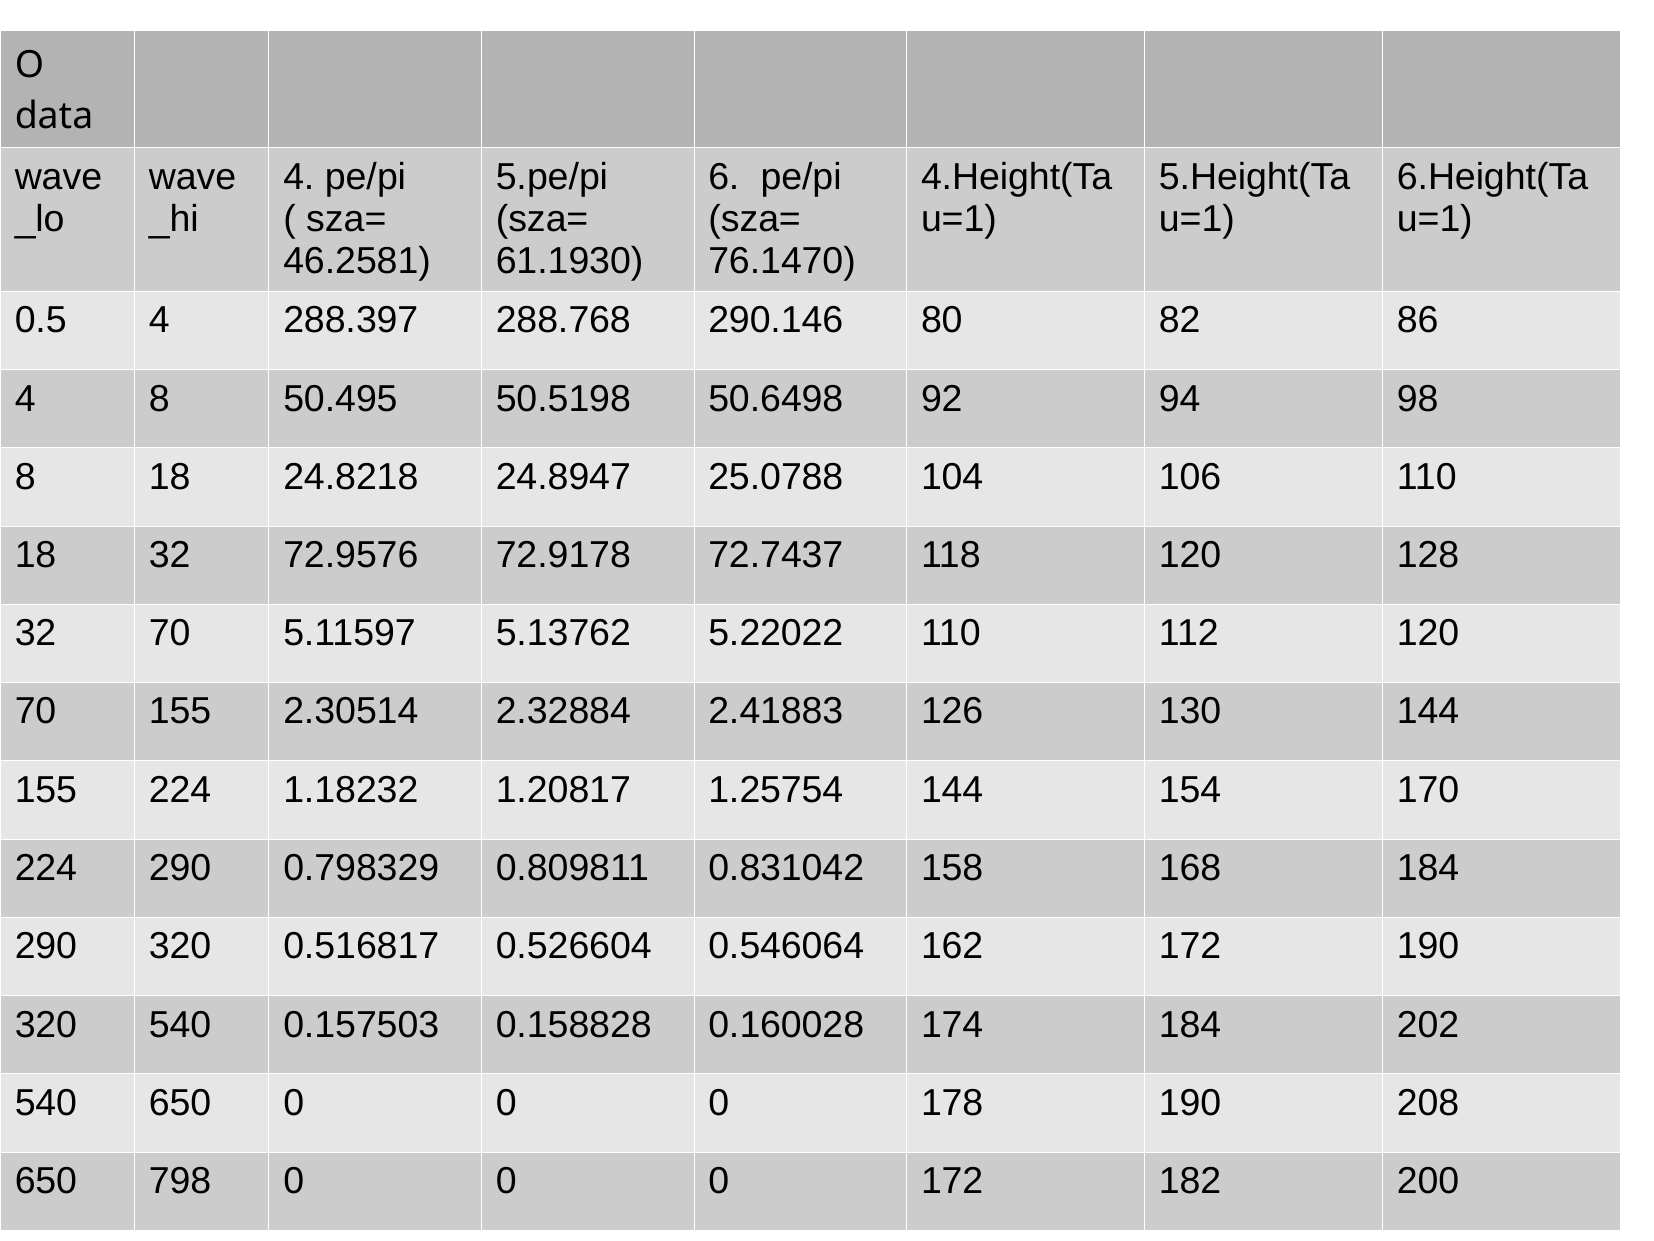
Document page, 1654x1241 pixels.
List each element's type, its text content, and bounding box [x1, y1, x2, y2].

table_cell 224 [135, 761, 268, 839]
table_cell 72.7437 [695, 527, 906, 604]
table_cell 126 [907, 683, 1144, 760]
table_cell 104 [907, 448, 1144, 526]
table_cell 6.Height(Tau=1) [1383, 148, 1620, 291]
table_cell 170 [1383, 761, 1620, 839]
table_cell 224 [1, 840, 134, 917]
table_cell 6. pe/pi (sza= 76.1470) [695, 148, 906, 291]
table_cell 94 [1145, 370, 1382, 447]
table_cell 0.157503 [269, 996, 481, 1073]
table_cell 154 [1145, 761, 1382, 839]
table_header [135, 31, 268, 147]
table_cell 0 [482, 1153, 694, 1230]
table_cell 1.25754 [695, 761, 906, 839]
table_cell 182 [1145, 1153, 1382, 1230]
table_cell 184 [1383, 840, 1620, 917]
table_cell 208 [1383, 1074, 1620, 1152]
table_cell 1.18232 [269, 761, 481, 839]
table_cell 0.546064 [695, 918, 906, 995]
table_cell 540 [135, 996, 268, 1073]
table_cell 650 [1, 1153, 134, 1230]
table_cell 4 [135, 292, 268, 369]
table_cell 82 [1145, 292, 1382, 369]
table_cell 98 [1383, 370, 1620, 447]
table_cell 190 [1145, 1074, 1382, 1152]
table_cell 2.32884 [482, 683, 694, 760]
table_cell 540 [1, 1074, 134, 1152]
table_cell 120 [1383, 605, 1620, 682]
table_cell 4 [1, 370, 134, 447]
table_cell 290.146 [695, 292, 906, 369]
table_cell 50.6498 [695, 370, 906, 447]
table_cell 158 [907, 840, 1144, 917]
table_cell 5.11597 [269, 605, 481, 682]
table_cell 8 [135, 370, 268, 447]
table_cell 32 [1, 605, 134, 682]
table_cell 50.495 [269, 370, 481, 447]
table_cell 32 [135, 527, 268, 604]
table_cell 130 [1145, 683, 1382, 760]
table_cell 1.20817 [482, 761, 694, 839]
table_cell 162 [907, 918, 1144, 995]
table_cell 18 [1, 527, 134, 604]
table_cell 320 [1, 996, 134, 1073]
table_cell 290 [135, 840, 268, 917]
table_cell 8 [1, 448, 134, 526]
table_cell 0.158828 [482, 996, 694, 1073]
table_cell 0.831042 [695, 840, 906, 917]
table_cell 4. pe/pi ( sza= 46.2581) [269, 148, 481, 291]
table_cell 172 [907, 1153, 1144, 1230]
table_cell 200 [1383, 1153, 1620, 1230]
table_cell 168 [1145, 840, 1382, 917]
table_cell 155 [135, 683, 268, 760]
table_cell 24.8947 [482, 448, 694, 526]
table_cell 5.13762 [482, 605, 694, 682]
table_header [1145, 31, 1382, 147]
table_cell 18 [135, 448, 268, 526]
table_cell 110 [1383, 448, 1620, 526]
table_cell 798 [135, 1153, 268, 1230]
table_cell 650 [135, 1074, 268, 1152]
table_cell 155 [1, 761, 134, 839]
table_cell 50.5198 [482, 370, 694, 447]
table_cell 0.526604 [482, 918, 694, 995]
table_cell 0 [695, 1074, 906, 1152]
table_cell 0.5 [1, 292, 134, 369]
table_cell 320 [135, 918, 268, 995]
table_header [269, 31, 481, 147]
table_cell 112 [1145, 605, 1382, 682]
table_cell 0 [695, 1153, 906, 1230]
table_cell 0.160028 [695, 996, 906, 1073]
table_cell 72.9178 [482, 527, 694, 604]
table_cell 172 [1145, 918, 1382, 995]
table_cell 202 [1383, 996, 1620, 1073]
table_header [695, 31, 906, 147]
table_cell 120 [1145, 527, 1382, 604]
table_cell 2.41883 [695, 683, 906, 760]
table_cell 128 [1383, 527, 1620, 604]
table_cell wave_hi [135, 148, 268, 291]
table_cell 24.8218 [269, 448, 481, 526]
table_cell 25.0788 [695, 448, 906, 526]
table_cell 0.798329 [269, 840, 481, 917]
table_cell 106 [1145, 448, 1382, 526]
table_cell 70 [1, 683, 134, 760]
table_cell 5.22022 [695, 605, 906, 682]
table_cell 190 [1383, 918, 1620, 995]
table_cell 174 [907, 996, 1144, 1073]
table_cell 0 [269, 1074, 481, 1152]
table_cell 110 [907, 605, 1144, 682]
table_cell 144 [1383, 683, 1620, 760]
table_cell 290 [1, 918, 134, 995]
table_cell 0.516817 [269, 918, 481, 995]
table_cell 288.768 [482, 292, 694, 369]
table_header O data [1, 31, 134, 147]
table_cell 2.30514 [269, 683, 481, 760]
table_cell 288.397 [269, 292, 481, 369]
table_cell wave_lo [1, 148, 134, 291]
table_cell 92 [907, 370, 1144, 447]
table_cell 118 [907, 527, 1144, 604]
table_header [907, 31, 1144, 147]
table_cell 144 [907, 761, 1144, 839]
table_cell 70 [135, 605, 268, 682]
table_header [1383, 31, 1620, 147]
table_cell 86 [1383, 292, 1620, 369]
table_cell 184 [1145, 996, 1382, 1073]
table_cell 5.pe/pi (sza= 61.1930) [482, 148, 694, 291]
table_cell 4.Height(Tau=1) [907, 148, 1144, 291]
table_cell 72.9576 [269, 527, 481, 604]
table_cell 0 [269, 1153, 481, 1230]
table_cell 0.809811 [482, 840, 694, 917]
table_cell 0 [482, 1074, 694, 1152]
table_cell 178 [907, 1074, 1144, 1152]
table_cell 5.Height(Tau=1) [1145, 148, 1382, 291]
table_cell 80 [907, 292, 1144, 369]
table_header [482, 31, 694, 147]
